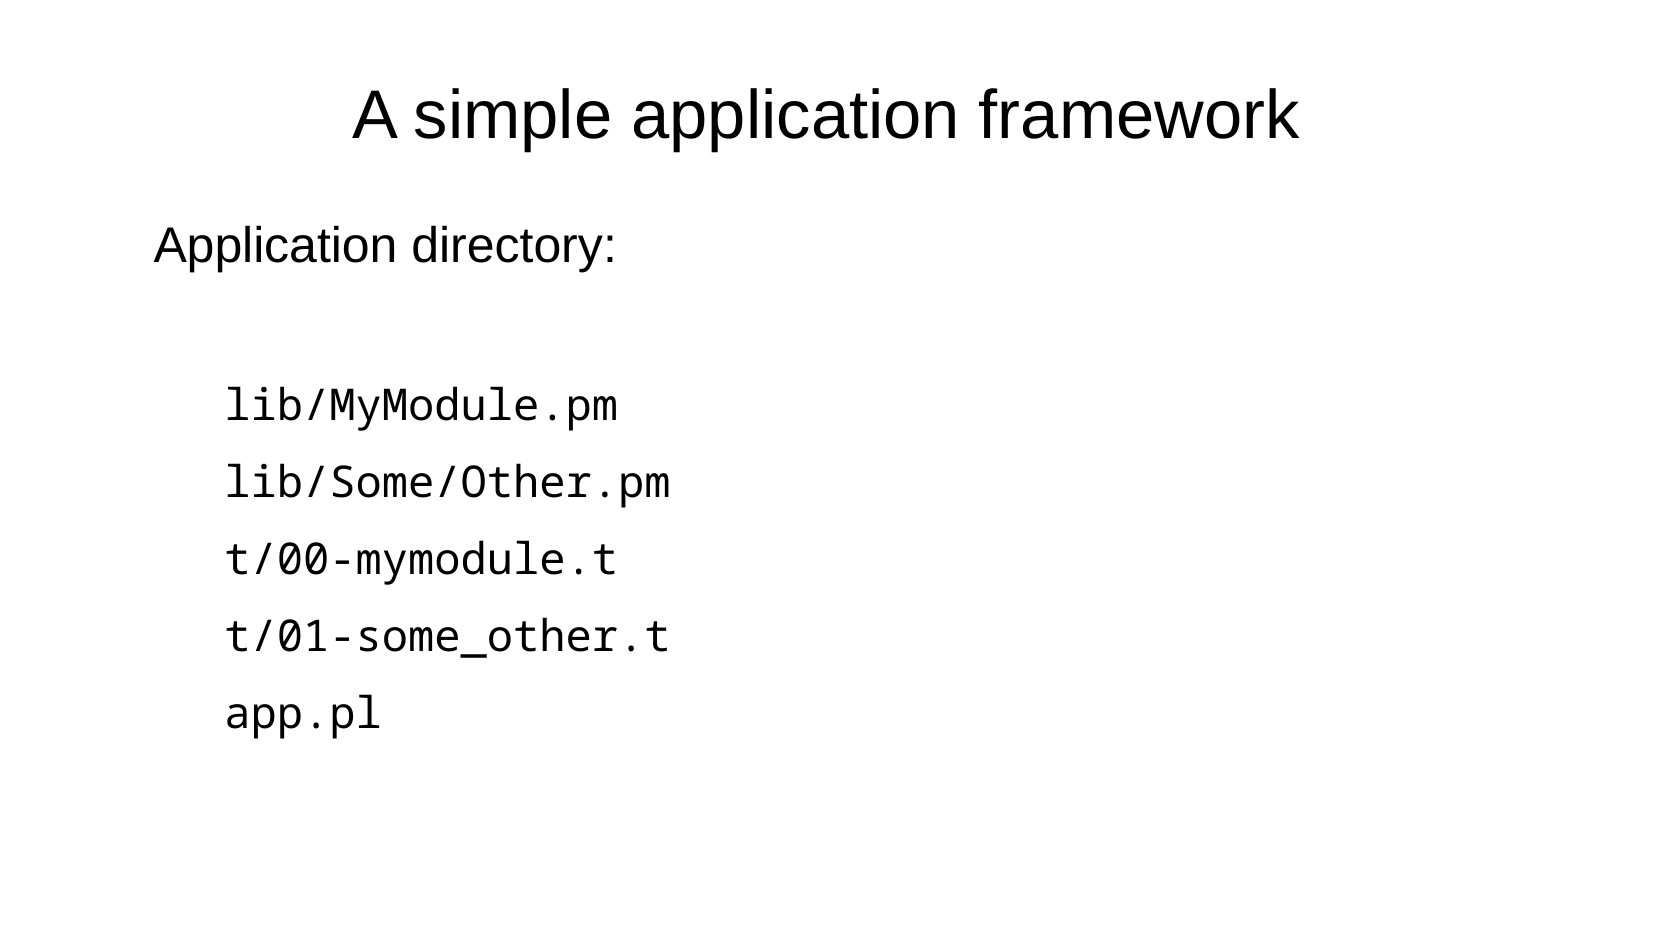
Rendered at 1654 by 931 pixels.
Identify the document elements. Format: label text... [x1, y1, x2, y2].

list Application directory: lib/MyModule.pm lib/Some/Other.pm t/00-mymodule.t t/01-some_other.t app.pl [82, 217, 1571, 758]
title A simple application framework [82, 37, 1571, 193]
